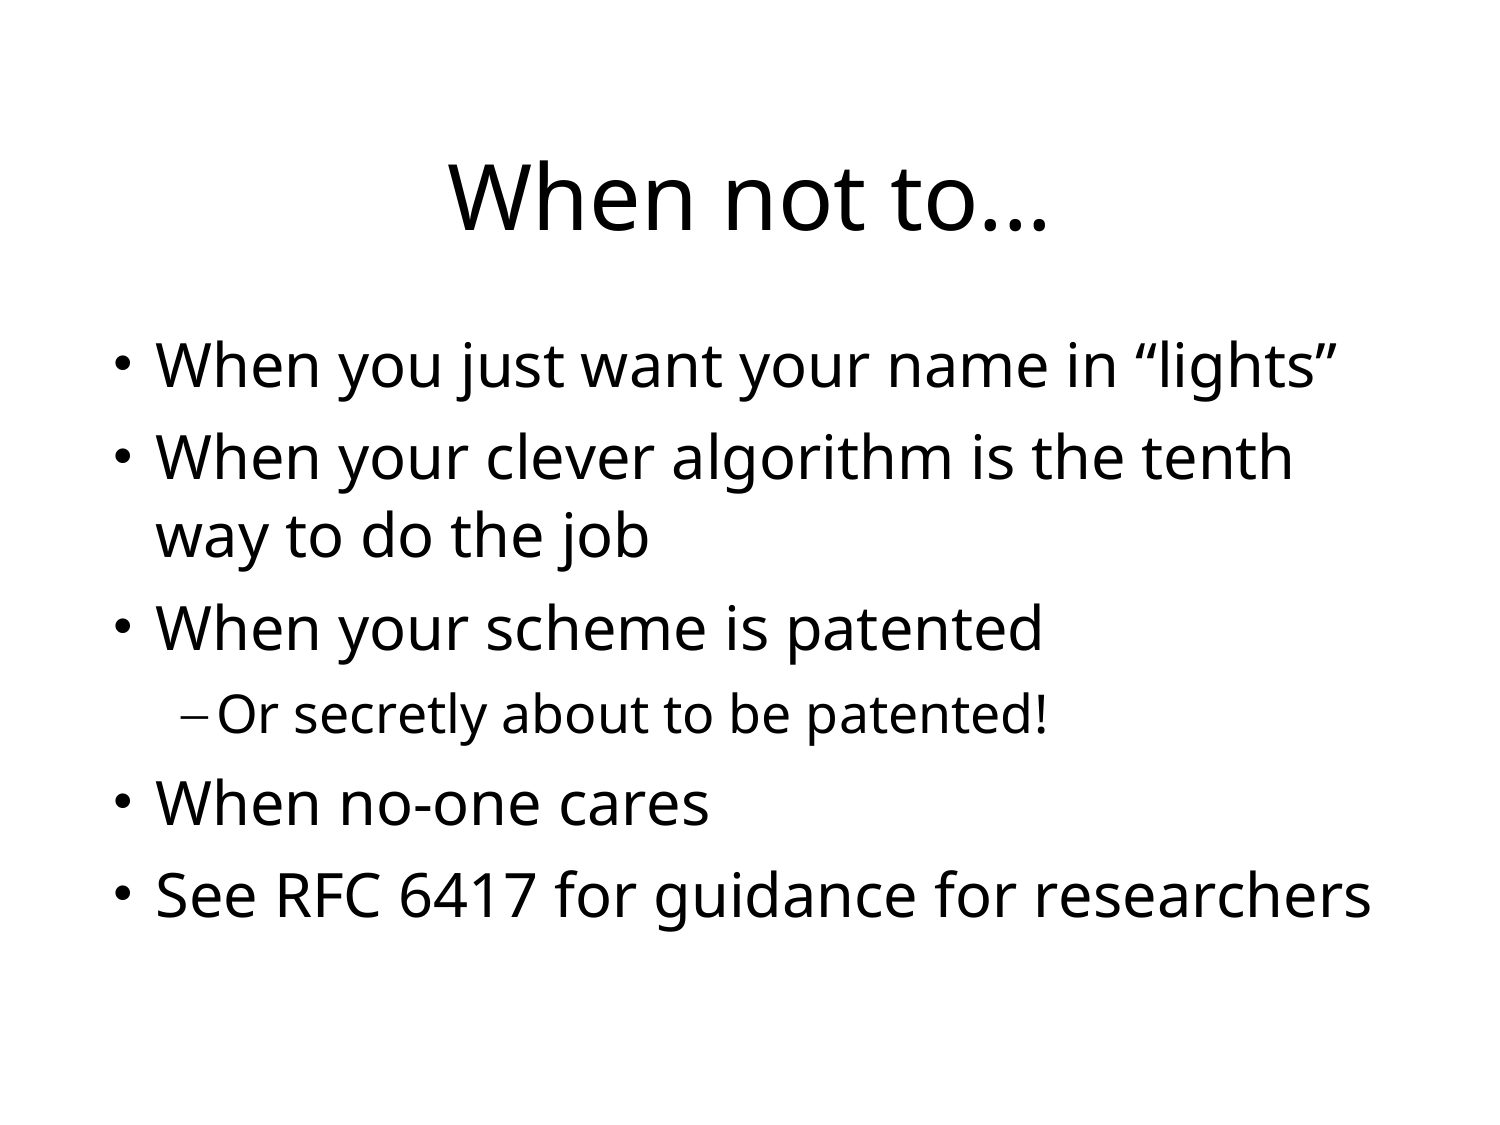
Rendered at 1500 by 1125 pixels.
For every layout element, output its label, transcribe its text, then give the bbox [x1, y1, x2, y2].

title When not to... [112, 99, 1388, 288]
list When you just want your name in “lights” When your clever algorithm is the tenth way to do the job When your scheme is patented Or secretly about to be patented! When no-one cares See RFC 6417 for guidance for researchers [112, 324, 1388, 1000]
